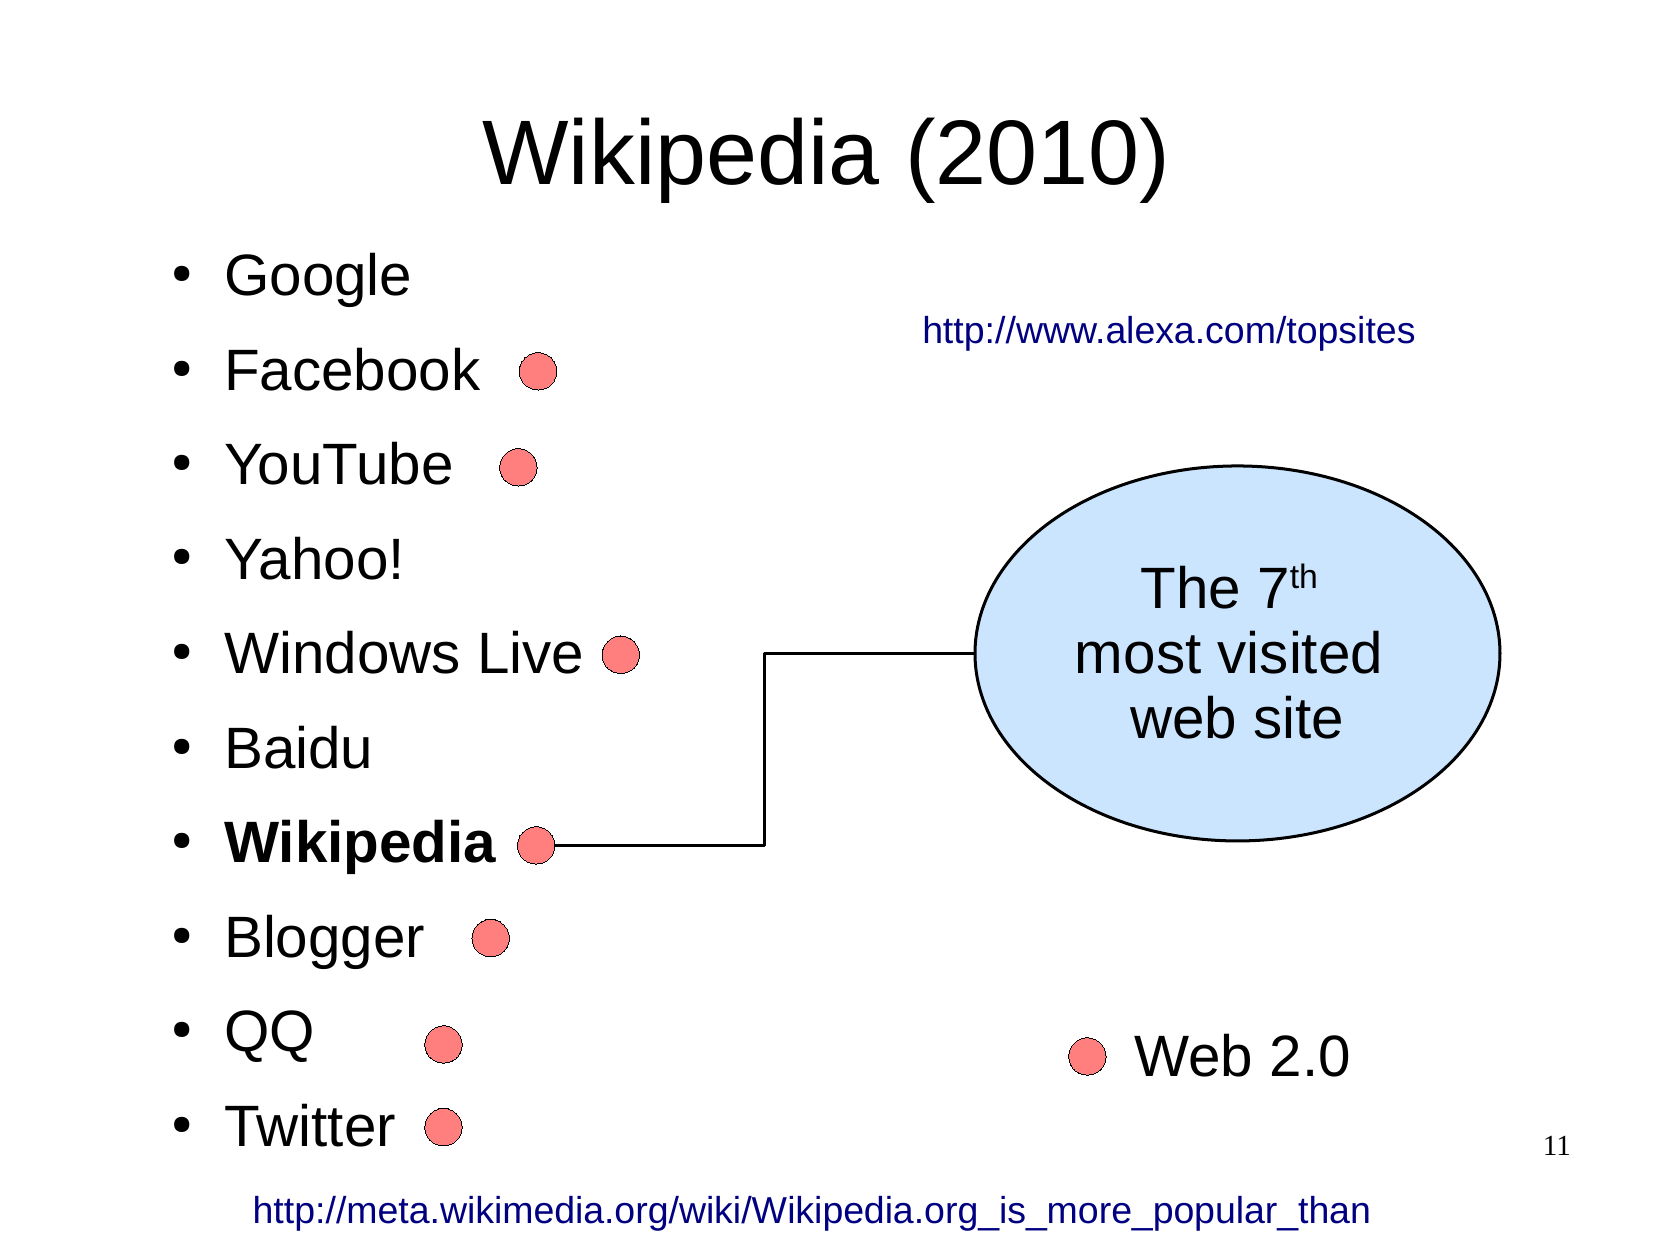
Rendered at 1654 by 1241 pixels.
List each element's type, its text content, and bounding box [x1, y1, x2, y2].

text_box [602, 635, 640, 674]
text_box [499, 448, 538, 487]
text_box [1068, 1037, 1092, 1076]
title Wikipedia (2010) [82, 49, 1571, 257]
text_box Web 2.0 [1092, 1016, 1393, 1097]
text_box The 7th most visited web site [975, 465, 1501, 841]
text_box [517, 826, 555, 865]
text_box [519, 352, 557, 391]
text_box [424, 1025, 463, 1064]
text_box [424, 1108, 463, 1146]
text_box http://meta.wikimedia.org/wiki/Wikipedia.org_is_more_popular_than... [237, 1182, 1417, 1241]
list Google Facebook YouTube Yahoo! Windows Live Baidu Wikipedia Blogger QQ Twitter [153, 242, 1013, 1177]
text_box http://www.alexa.com/topsites [907, 302, 1553, 360]
text_box [471, 919, 510, 957]
